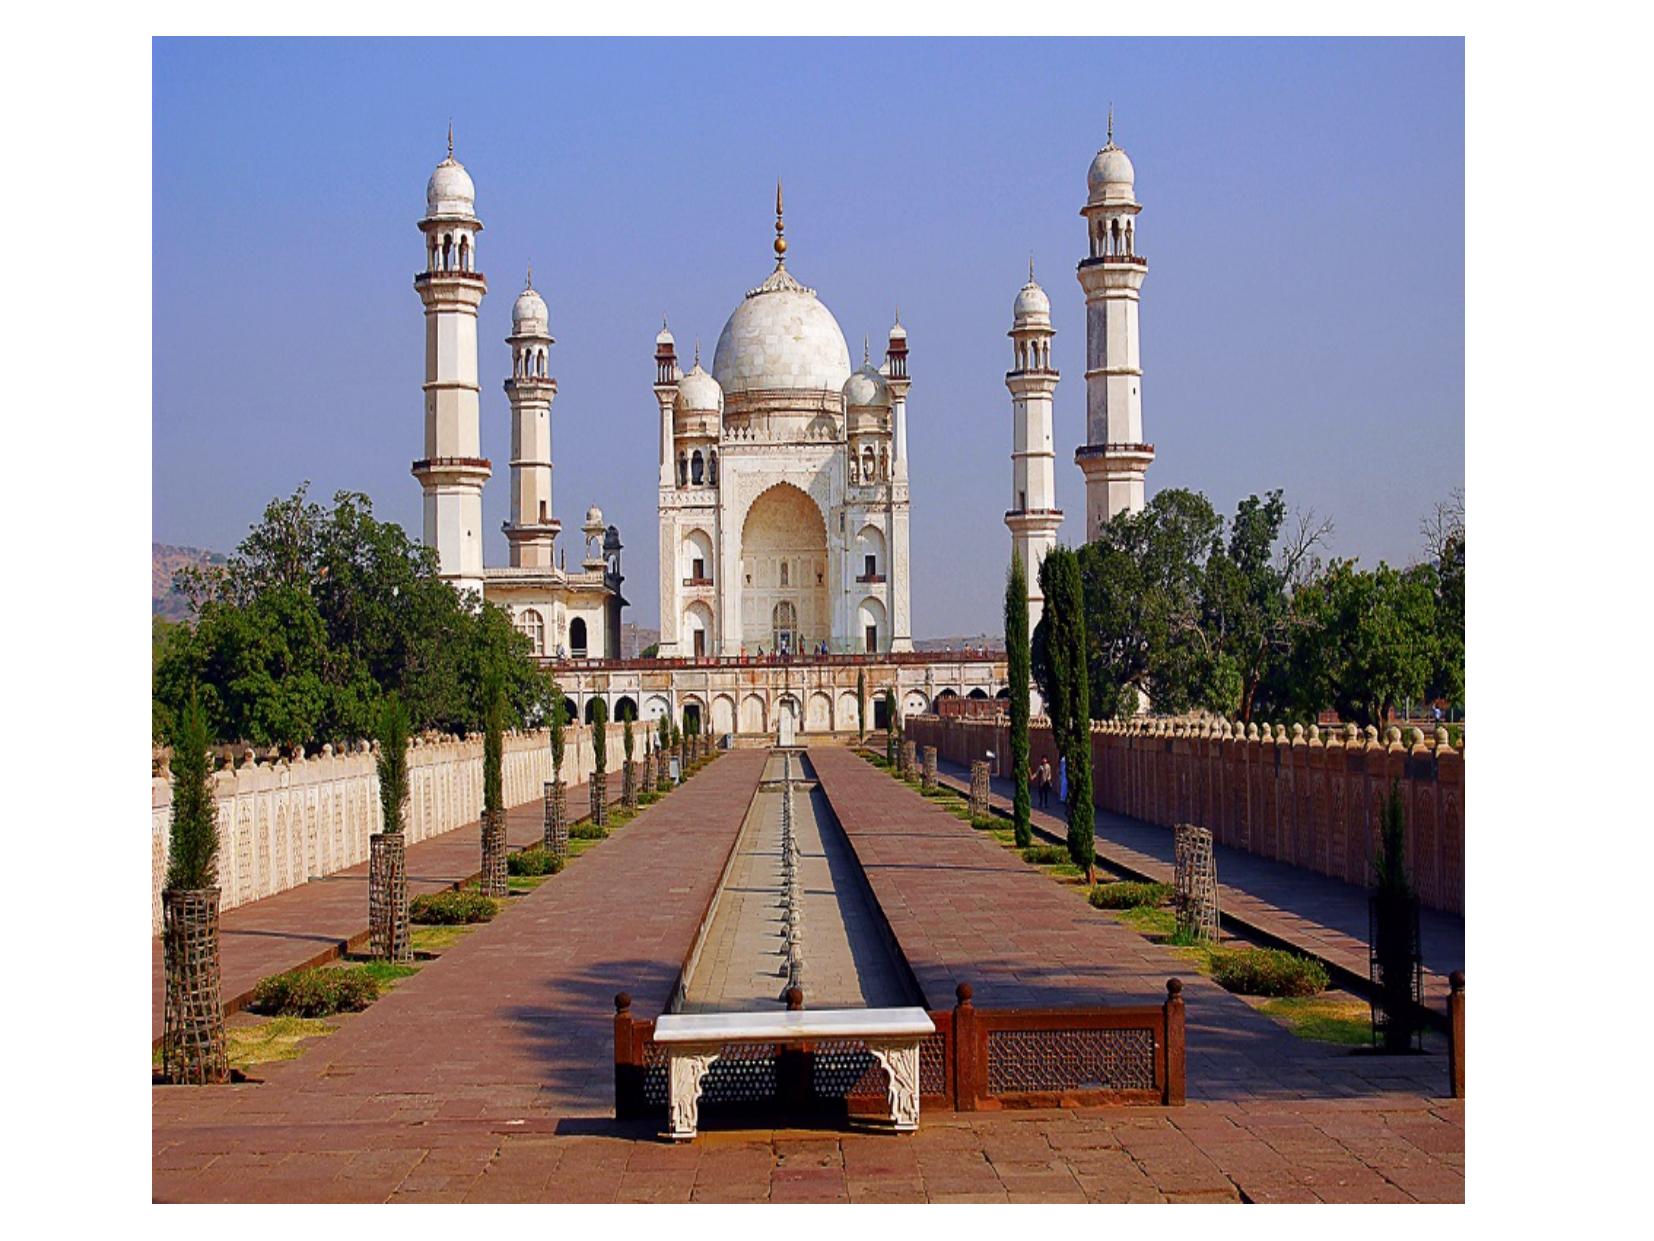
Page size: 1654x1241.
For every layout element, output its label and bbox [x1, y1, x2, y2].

picture [152, 36, 1465, 1204]
